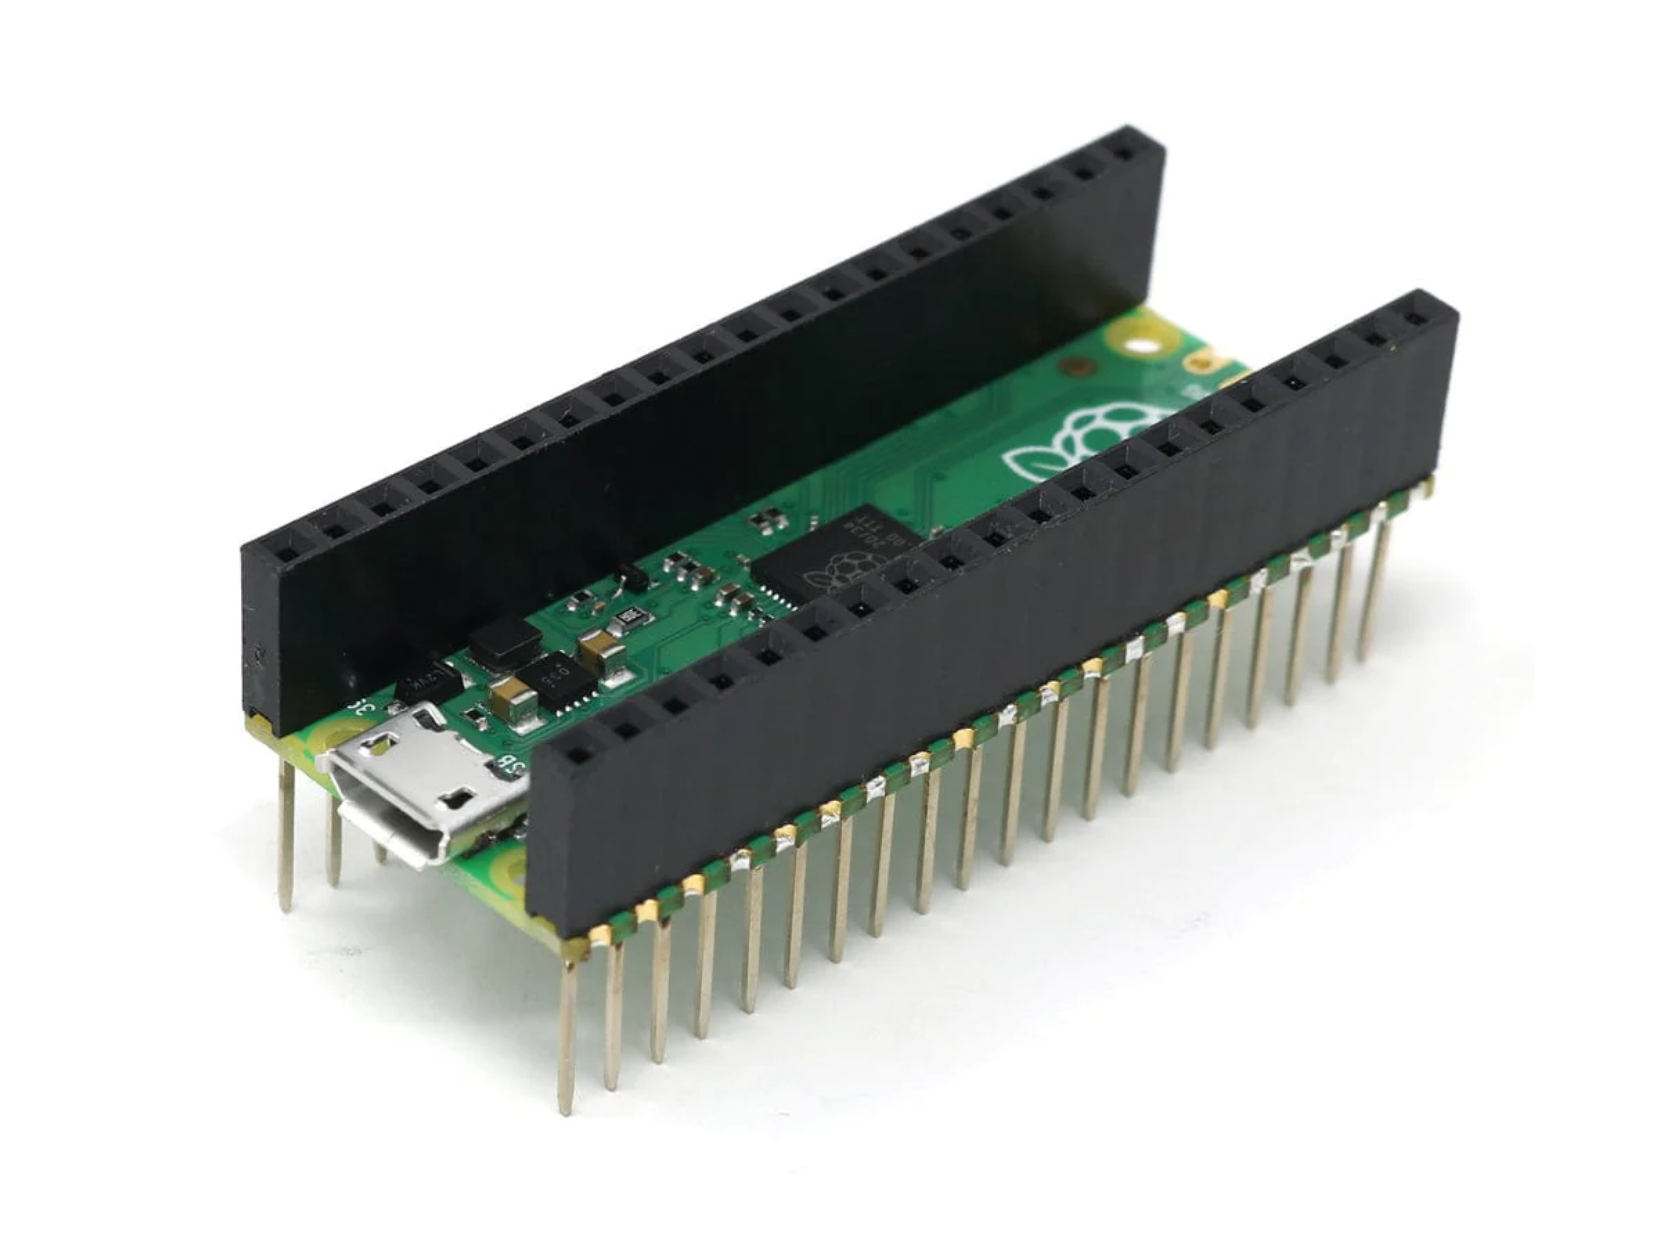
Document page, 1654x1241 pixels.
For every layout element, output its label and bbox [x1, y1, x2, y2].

picture [150, 0, 1534, 1241]
